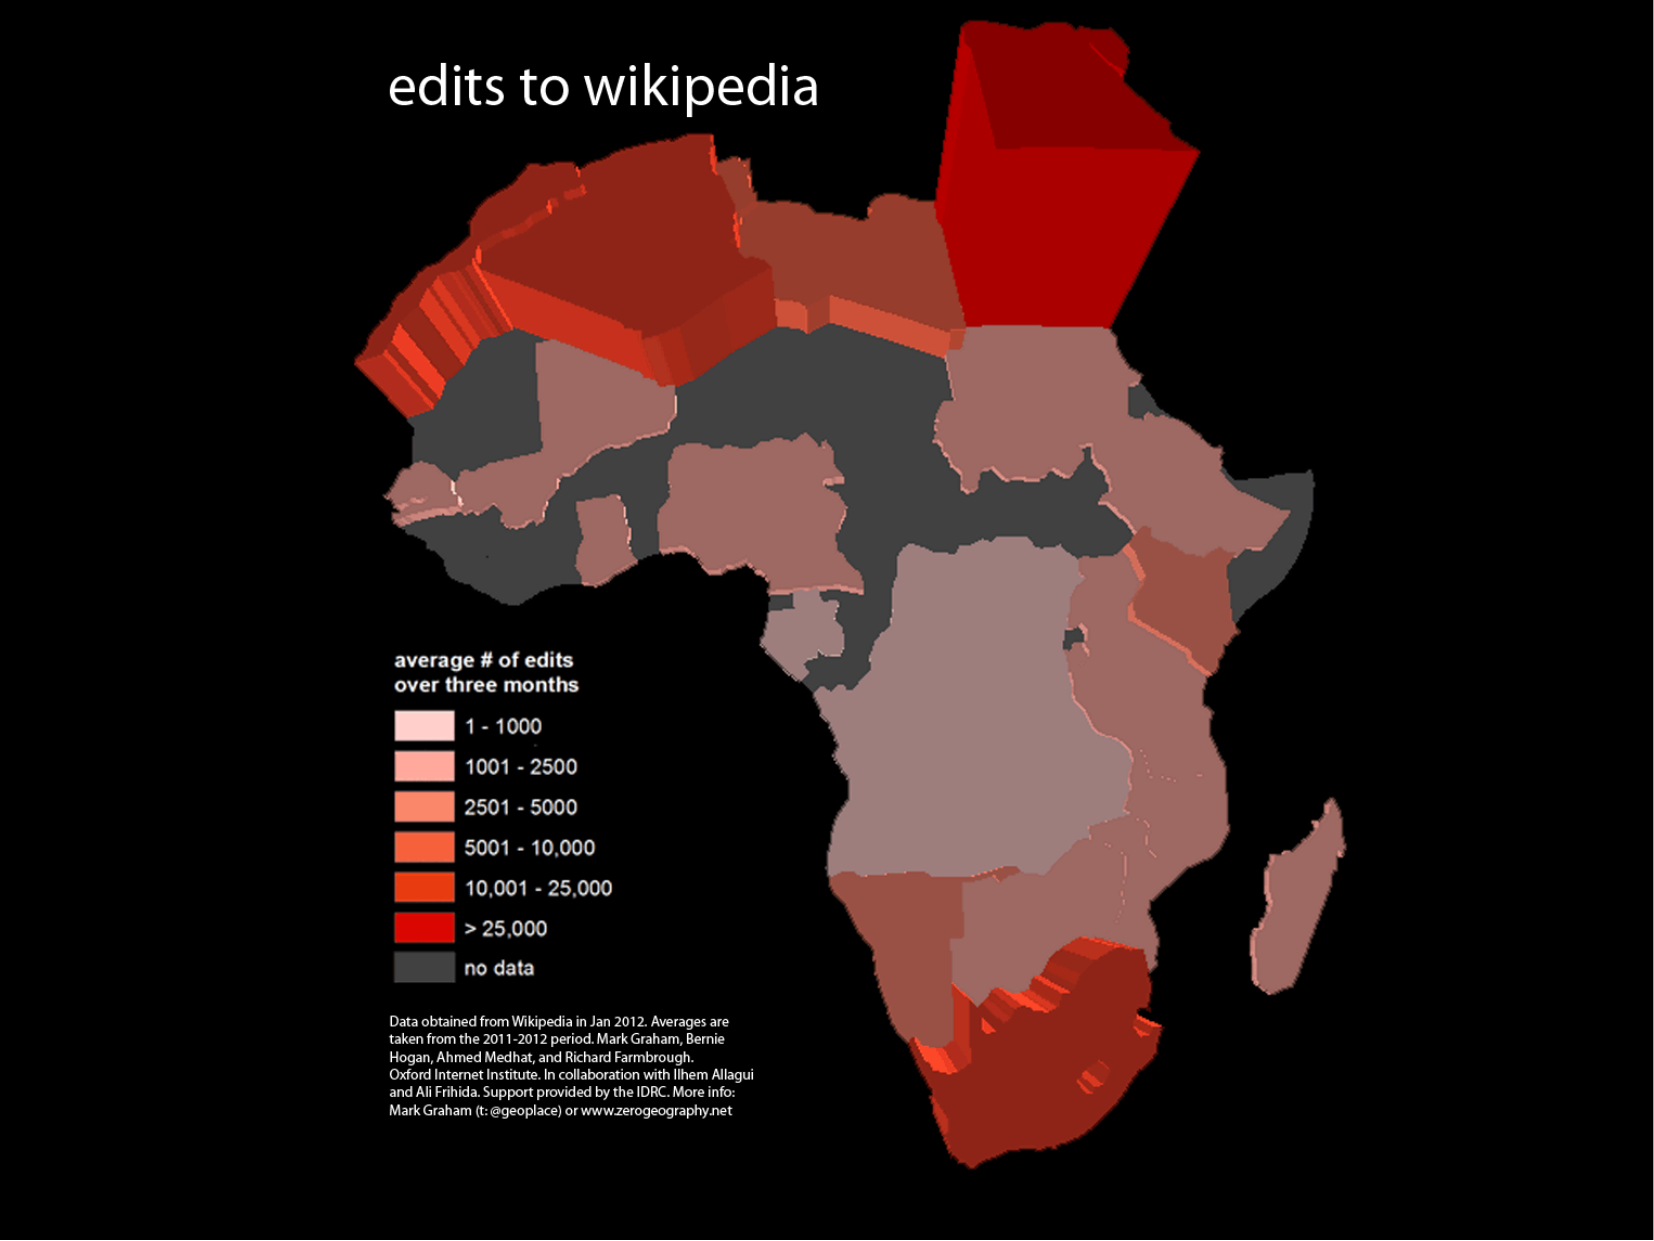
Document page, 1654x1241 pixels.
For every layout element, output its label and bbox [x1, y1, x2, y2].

picture [185, 0, 1486, 1240]
